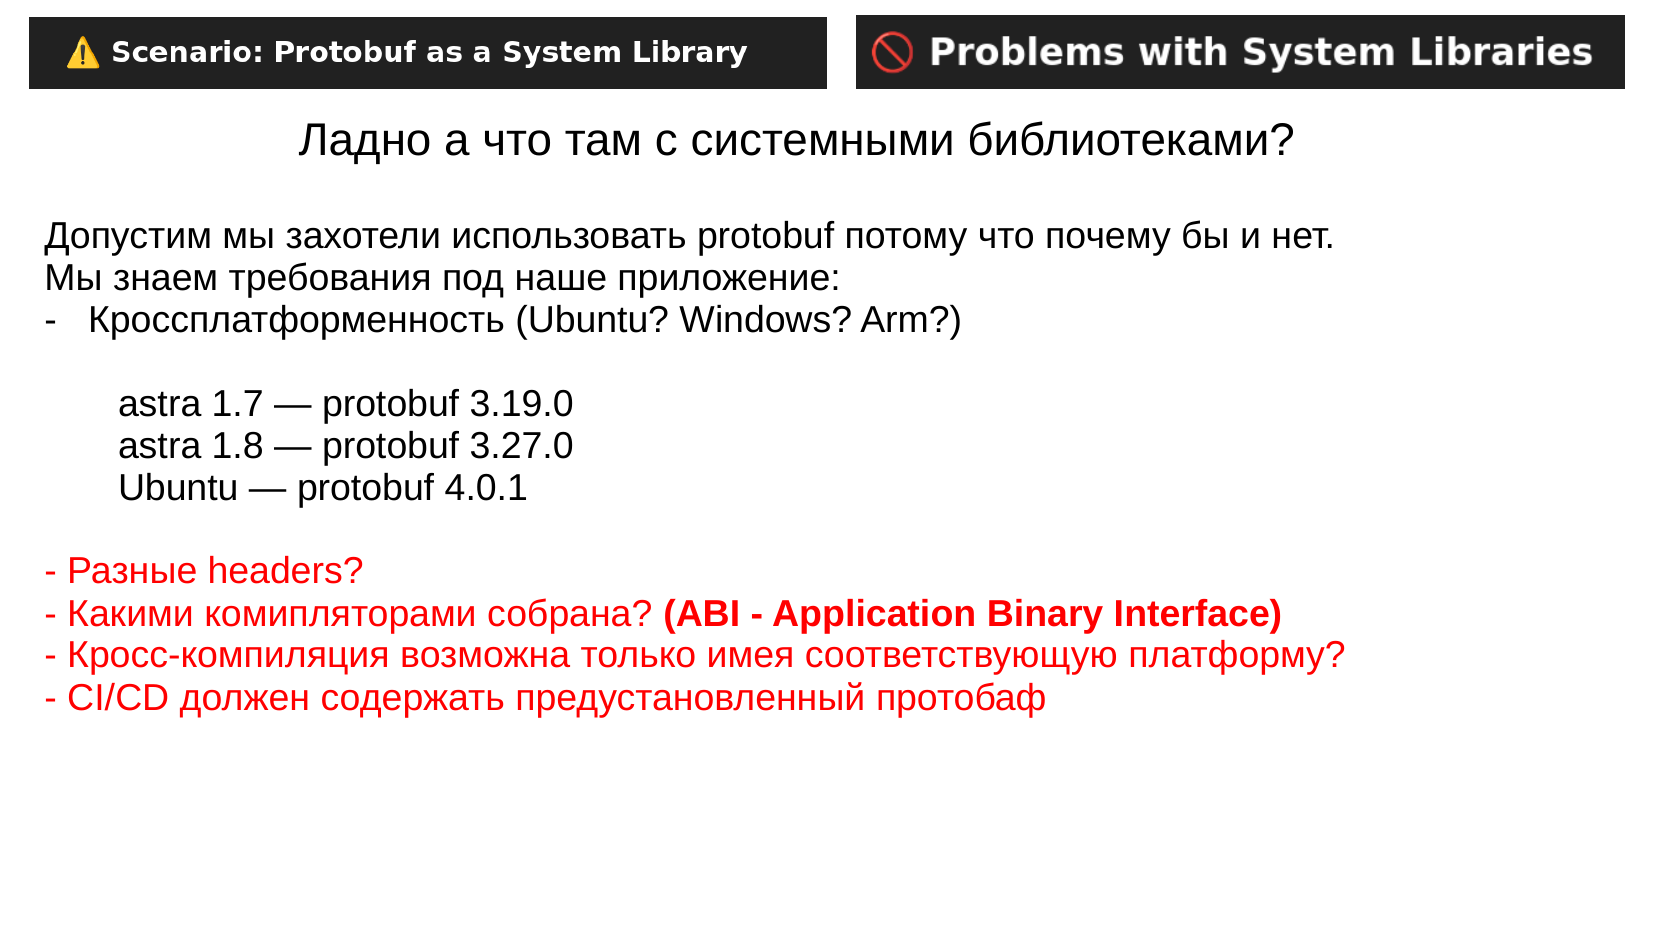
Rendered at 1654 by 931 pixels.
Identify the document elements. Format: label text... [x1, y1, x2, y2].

picture [856, 15, 1625, 89]
title Ладно а что там с системными библиотеками? [177, 88, 1418, 192]
picture [29, 17, 827, 89]
text_box Допустим мы захотели использовать protobuf потому что почему бы и нет. Мы знаем требования под наше приложение: - Кроссплатформенность (Ubuntu? Windows? Arm?) astra 1.7 — protobuf 3.19.0 astra 1.8 — protobuf 3.27.0 Ubuntu — protobuf 4.0.1 - Разные headers? - Какими комипляторами собрана? (ABI - Application Binary Interface) - Кросс-компиляция возможна только имея соответствующую платформу? - CI/CD должен содержать предустановленный протобаф [29, 206, 1595, 726]
